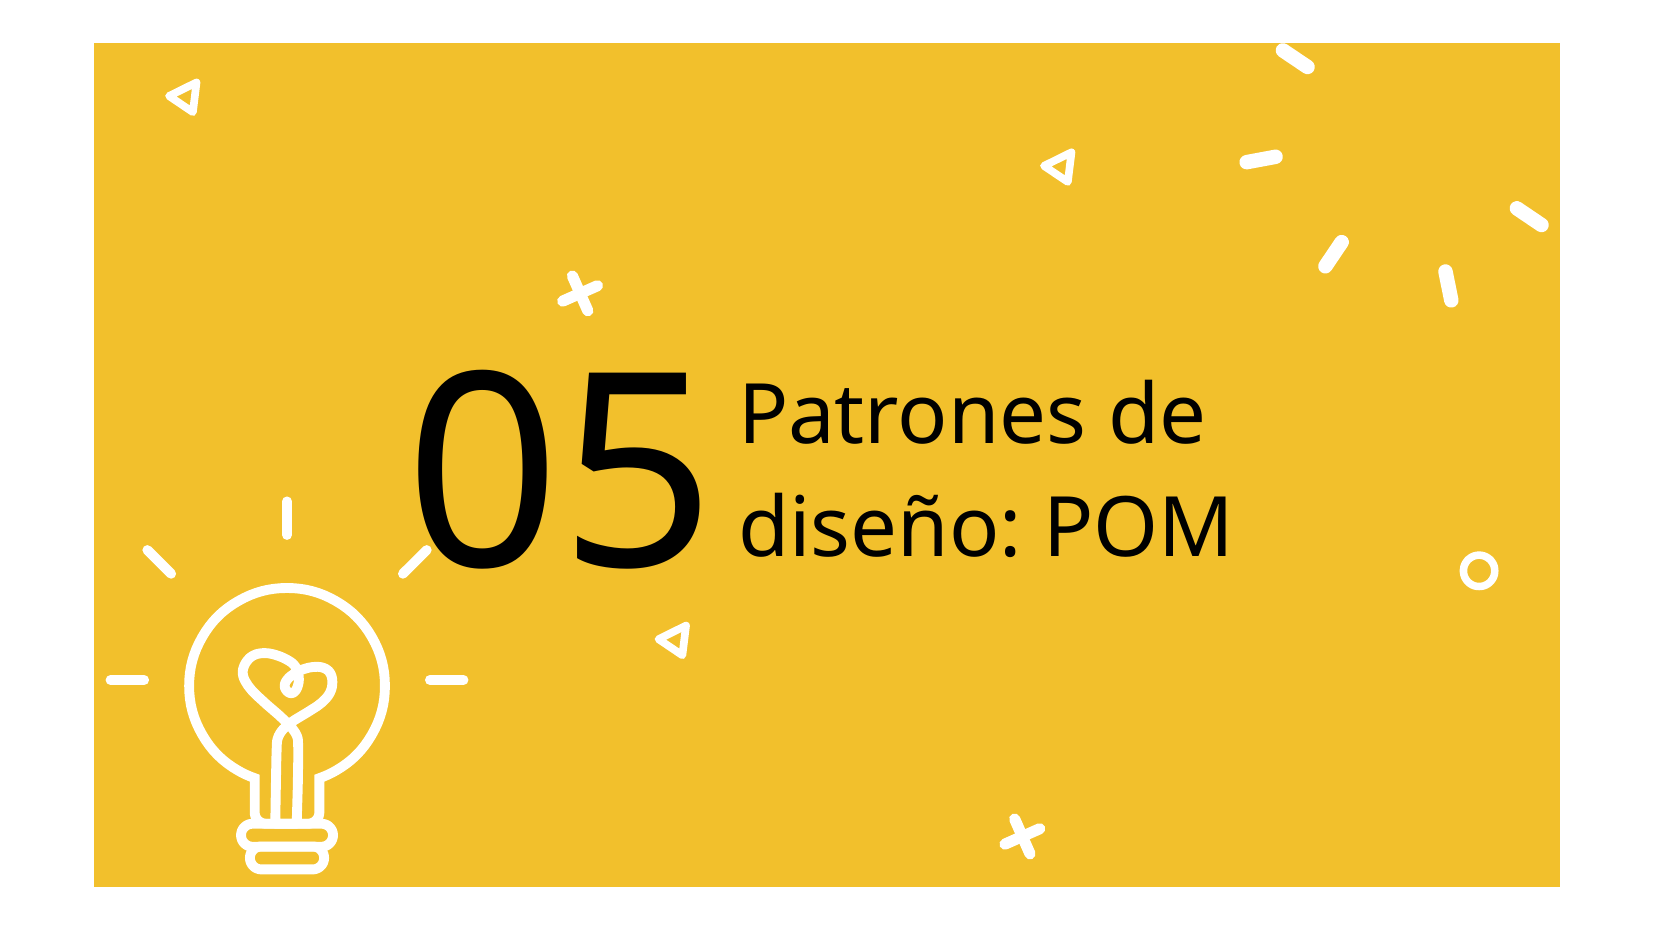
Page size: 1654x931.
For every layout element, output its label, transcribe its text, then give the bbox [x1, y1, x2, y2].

title 05 [405, 276, 751, 646]
title Patrones de diseño: POM [751, 354, 1459, 582]
